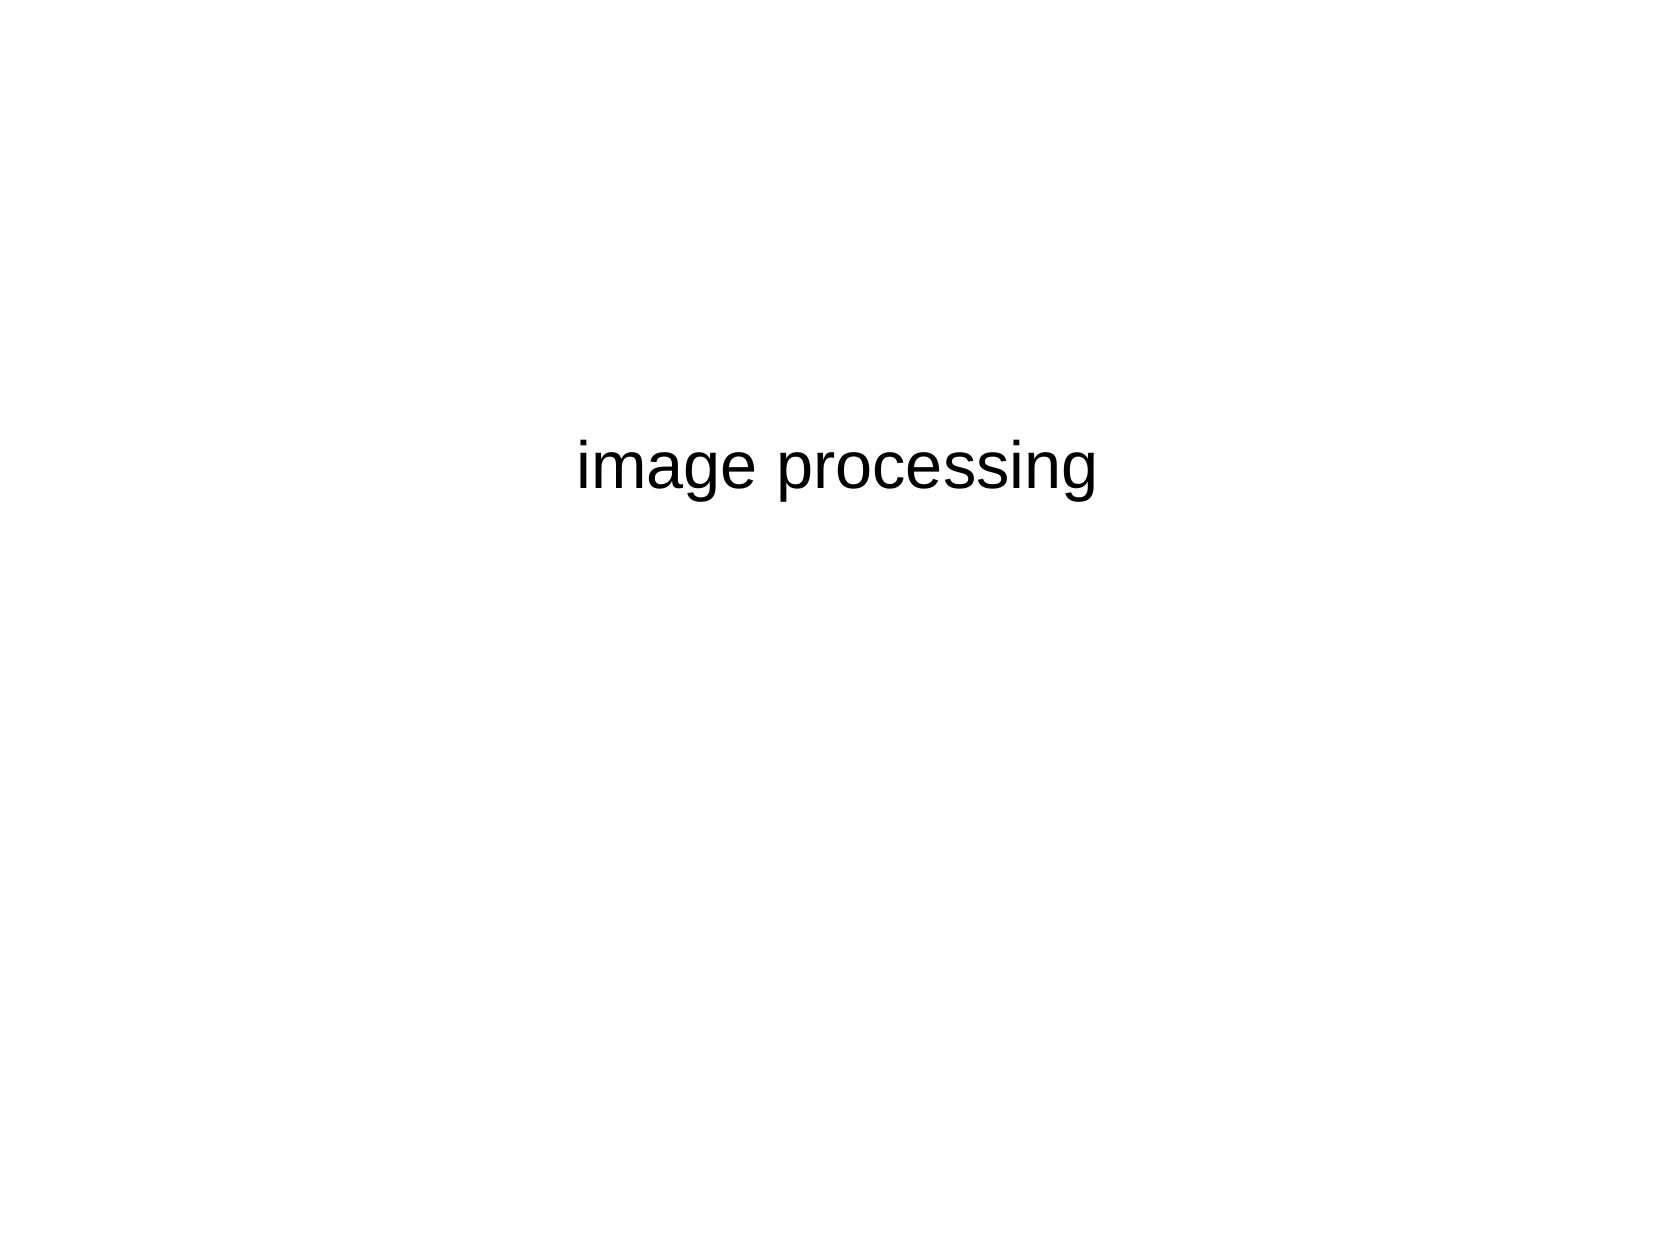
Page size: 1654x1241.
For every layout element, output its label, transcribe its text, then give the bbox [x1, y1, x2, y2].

subtitle image processing [22, 19, 1654, 1166]
